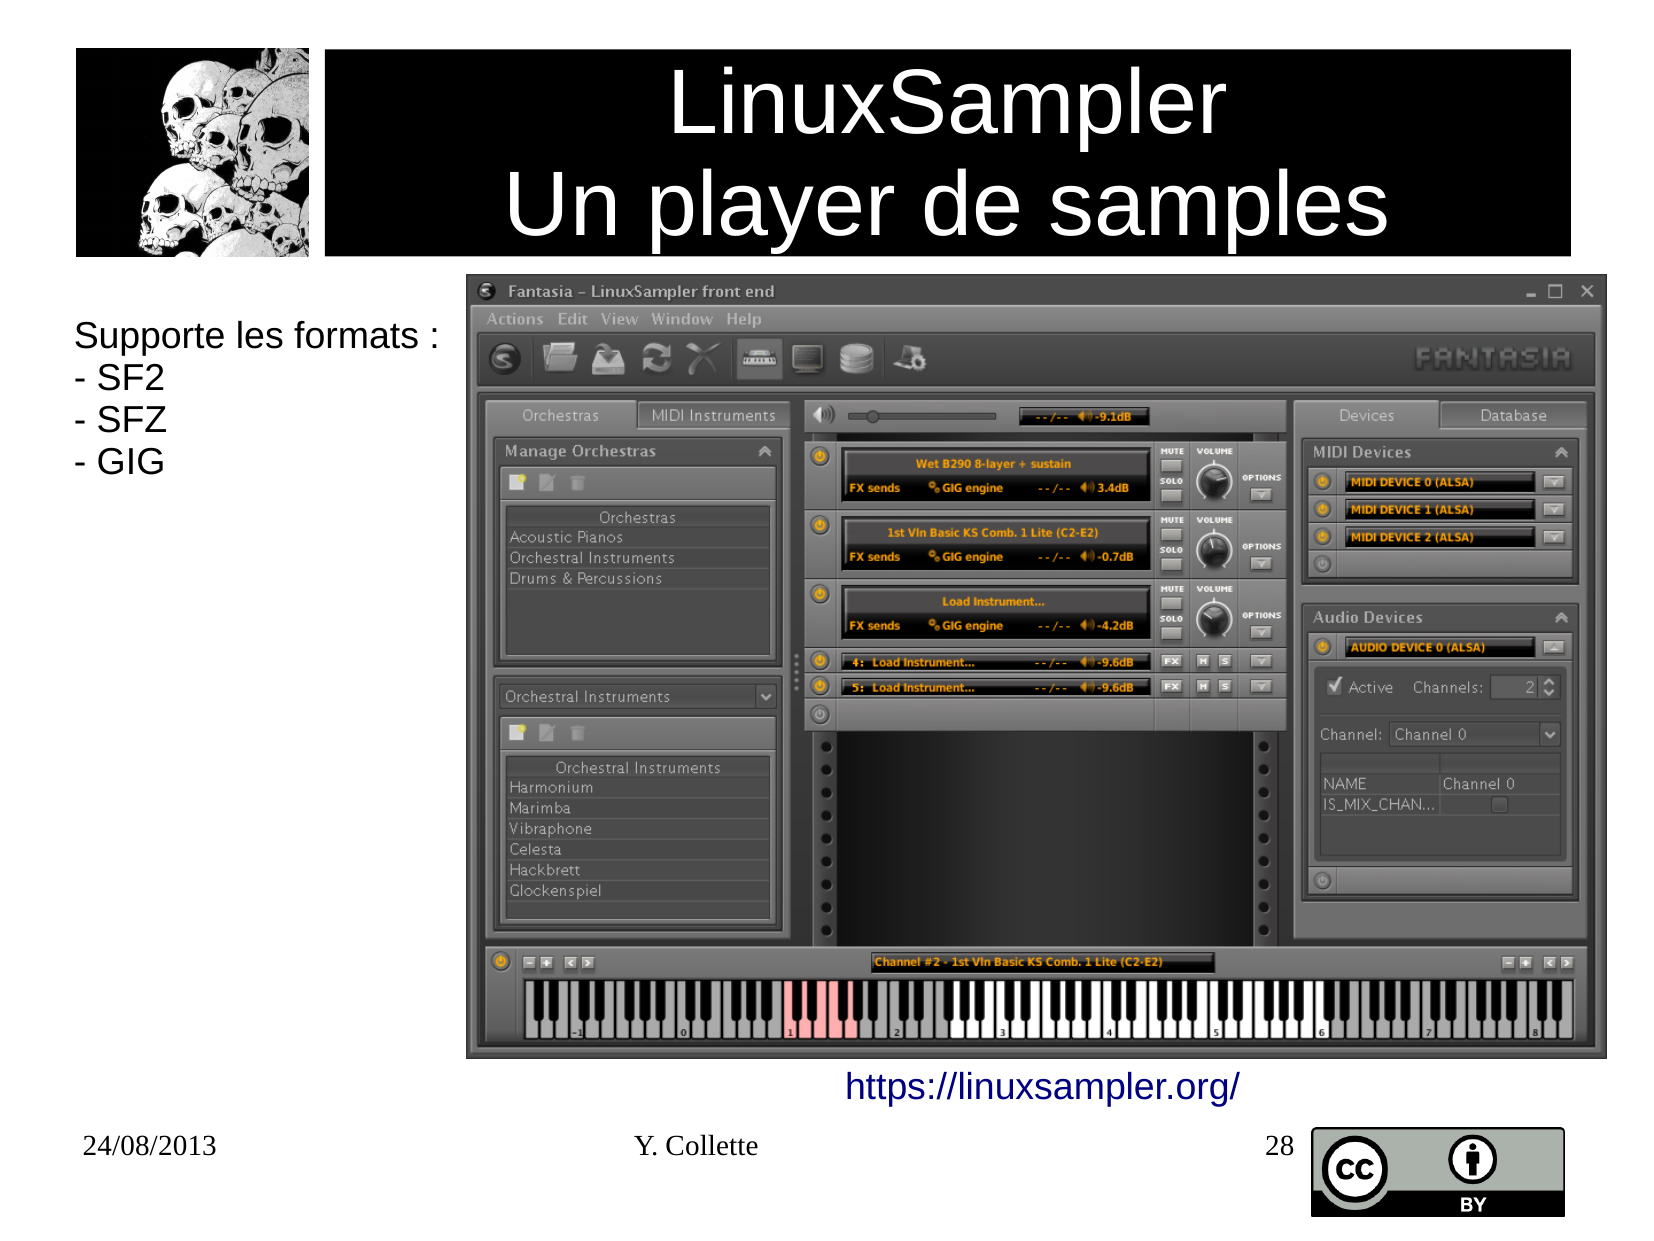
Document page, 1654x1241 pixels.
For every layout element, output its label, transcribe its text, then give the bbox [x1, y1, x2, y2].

picture [76, 48, 309, 257]
picture [466, 274, 1607, 1059]
text_box https://linuxsampler.org/ [830, 1059, 1276, 1115]
title LinuxSampler Un player de samples [324, 49, 1571, 257]
picture [1311, 1127, 1565, 1217]
text_box Supporte les formats : - SF2 - SFZ - GIG [59, 307, 467, 490]
